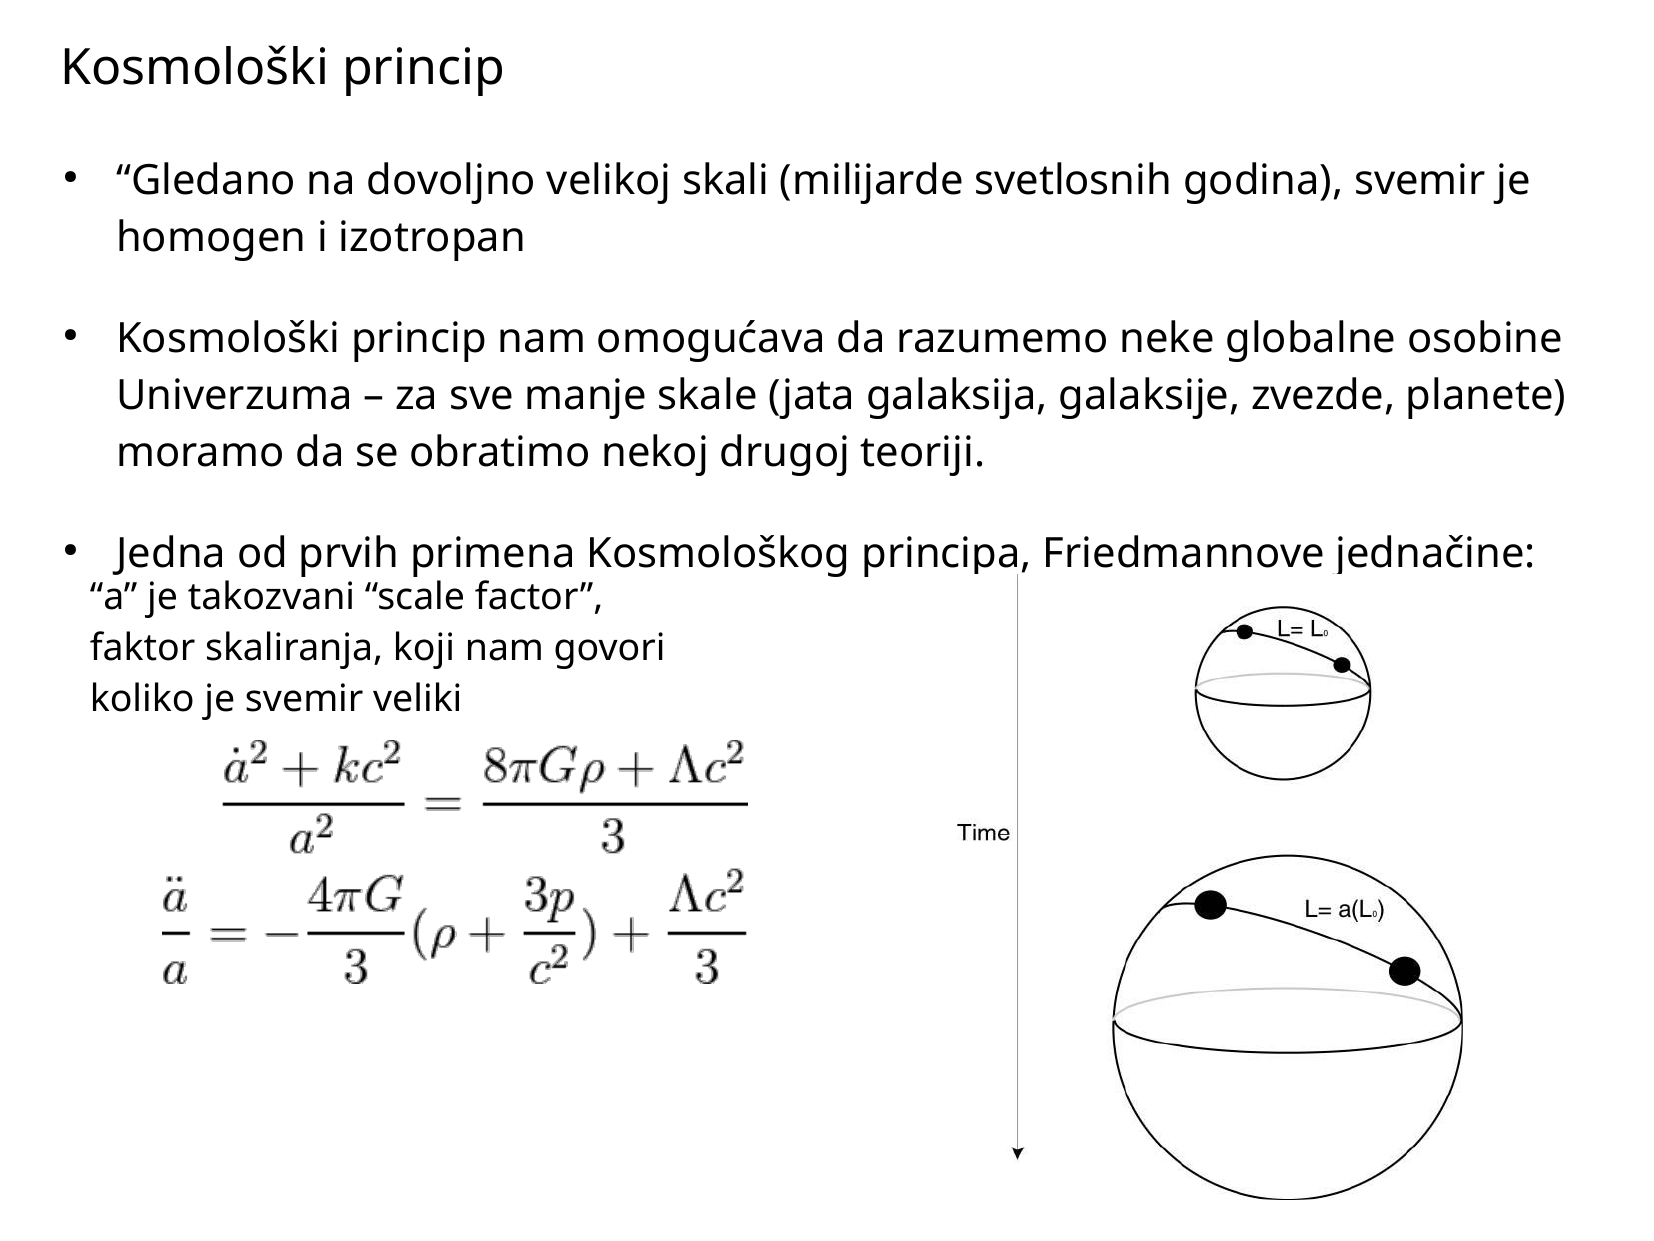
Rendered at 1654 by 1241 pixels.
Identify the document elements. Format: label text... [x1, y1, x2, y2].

picture [957, 574, 1463, 1201]
title Kosmološki princip [59, 17, 1648, 113]
list “Gledano na dovoljno velikoj skali (milijarde svetlosnih godina), svemir je homogen i izotropan Kosmološki princip nam omogućava da razumemo neke globalne osobine Univerzuma – za sve manje skale (jata galaksija, galaksije, zvezde, planete) moramo da se obratimo nekoj drugoj teoriji. Jedna od prvih primena Kosmološkog principa, Friedmannove jednačine: [45, 150, 1635, 1173]
text_box “a” je takozvani “scale factor”, faktor skaliranja, koji nam govori koliko je svemir veliki [75, 562, 713, 711]
picture [162, 740, 748, 984]
